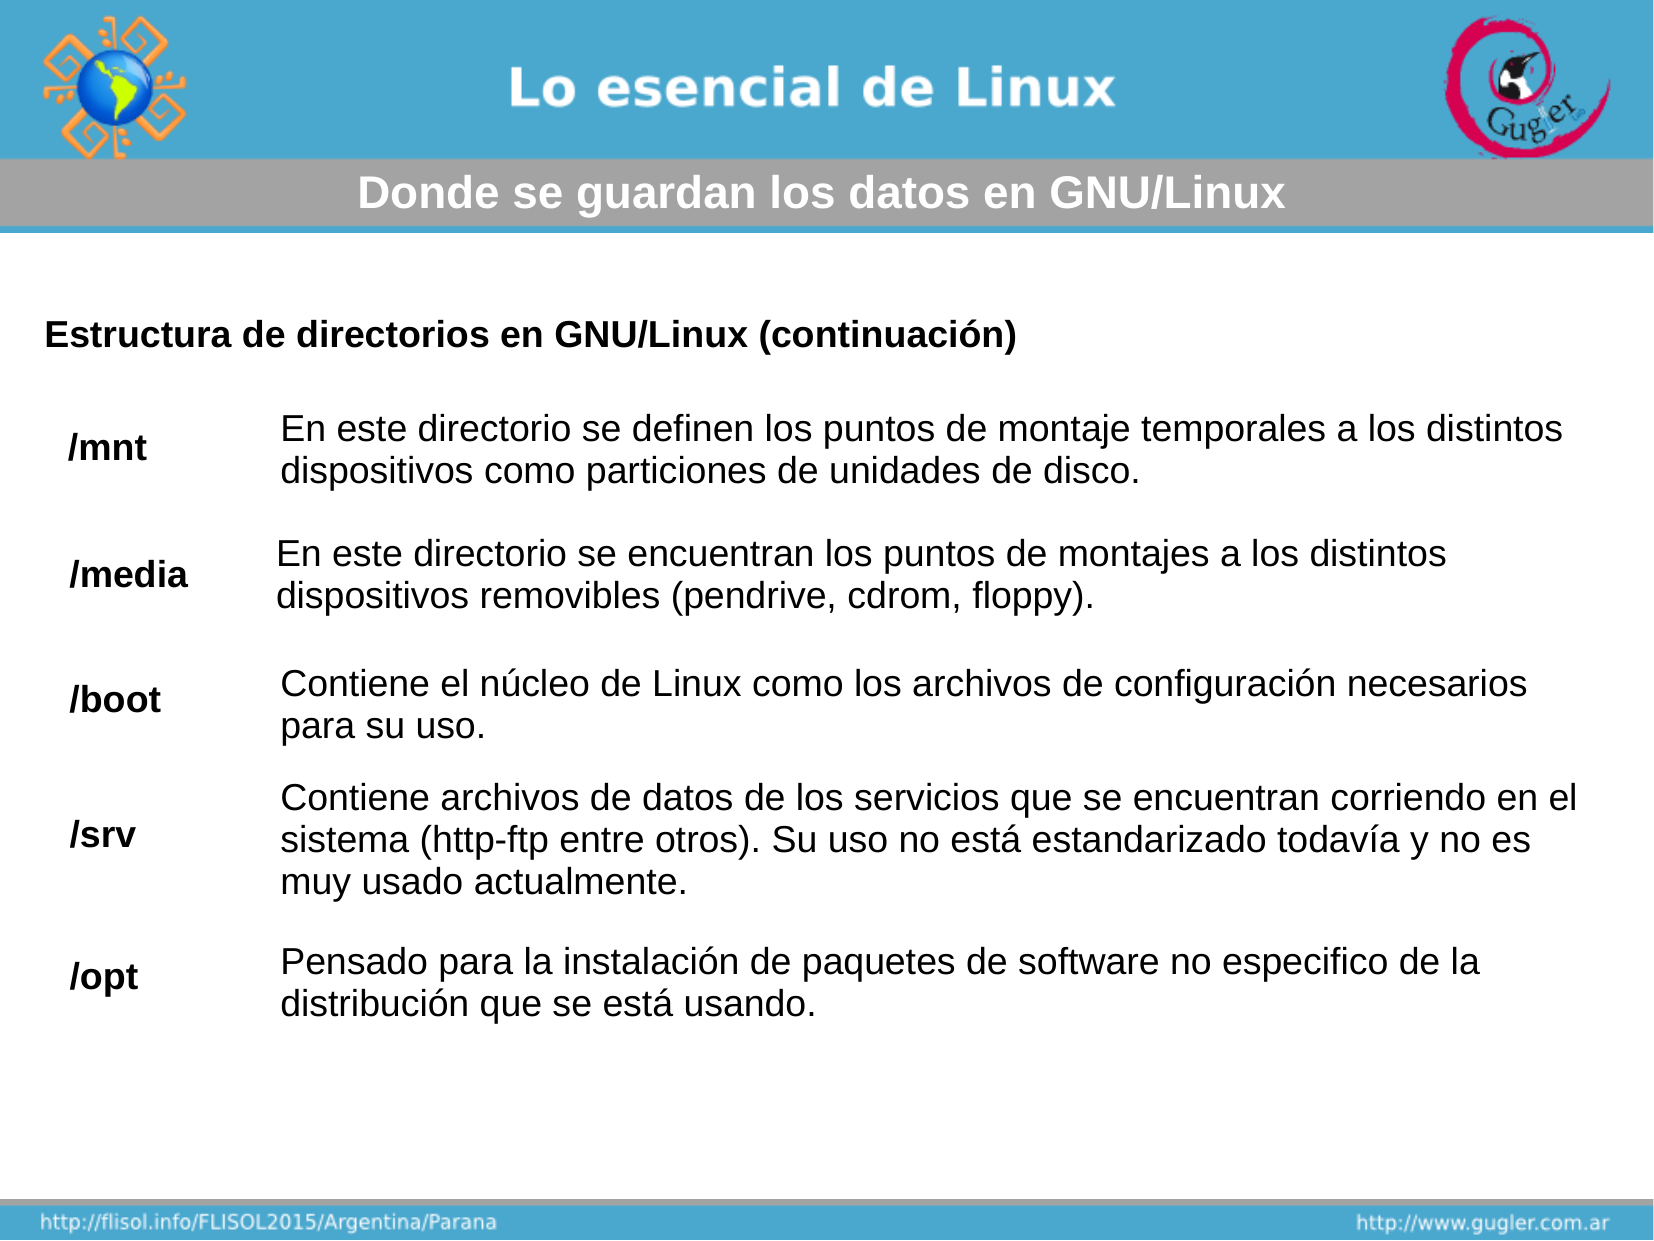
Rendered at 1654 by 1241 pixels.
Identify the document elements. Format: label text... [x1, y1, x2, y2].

text_box Estructura de directorios en GNU/Linux (continuación) [29, 306, 1625, 363]
text_box /srv [54, 806, 237, 865]
text_box Donde se guardan los datos en GNU/Linux [342, 159, 1341, 226]
text_box Contiene el núcleo de Linux como los archivos de configuración necesarios para su uso. [265, 655, 1625, 758]
text_box En este directorio se definen los puntos de montaje temporales a los distintos dispositivos como particiones de unidades de disco. [265, 400, 1625, 502]
text_box /boot [54, 670, 237, 730]
text_box /opt [54, 948, 237, 1007]
picture [0, 0, 1654, 233]
text_box /mnt [53, 419, 219, 477]
text_box Contiene archivos de datos de los servicios que se encuentran corriendo en el sistema (http-ftp entre otros). Su uso no está estandarizado todavía y no es muy usado actualmente. [265, 769, 1618, 915]
text_box En este directorio se encuentran los puntos de montajes a los distintos dispositivos removibles (pendrive, cdrom, floppy). [261, 525, 1626, 628]
picture [0, 1199, 1654, 1240]
text_box /media [54, 546, 237, 605]
text_box Pensado para la instalación de paquetes de software no especifico de la distribución que se está usando. [265, 932, 1624, 1035]
